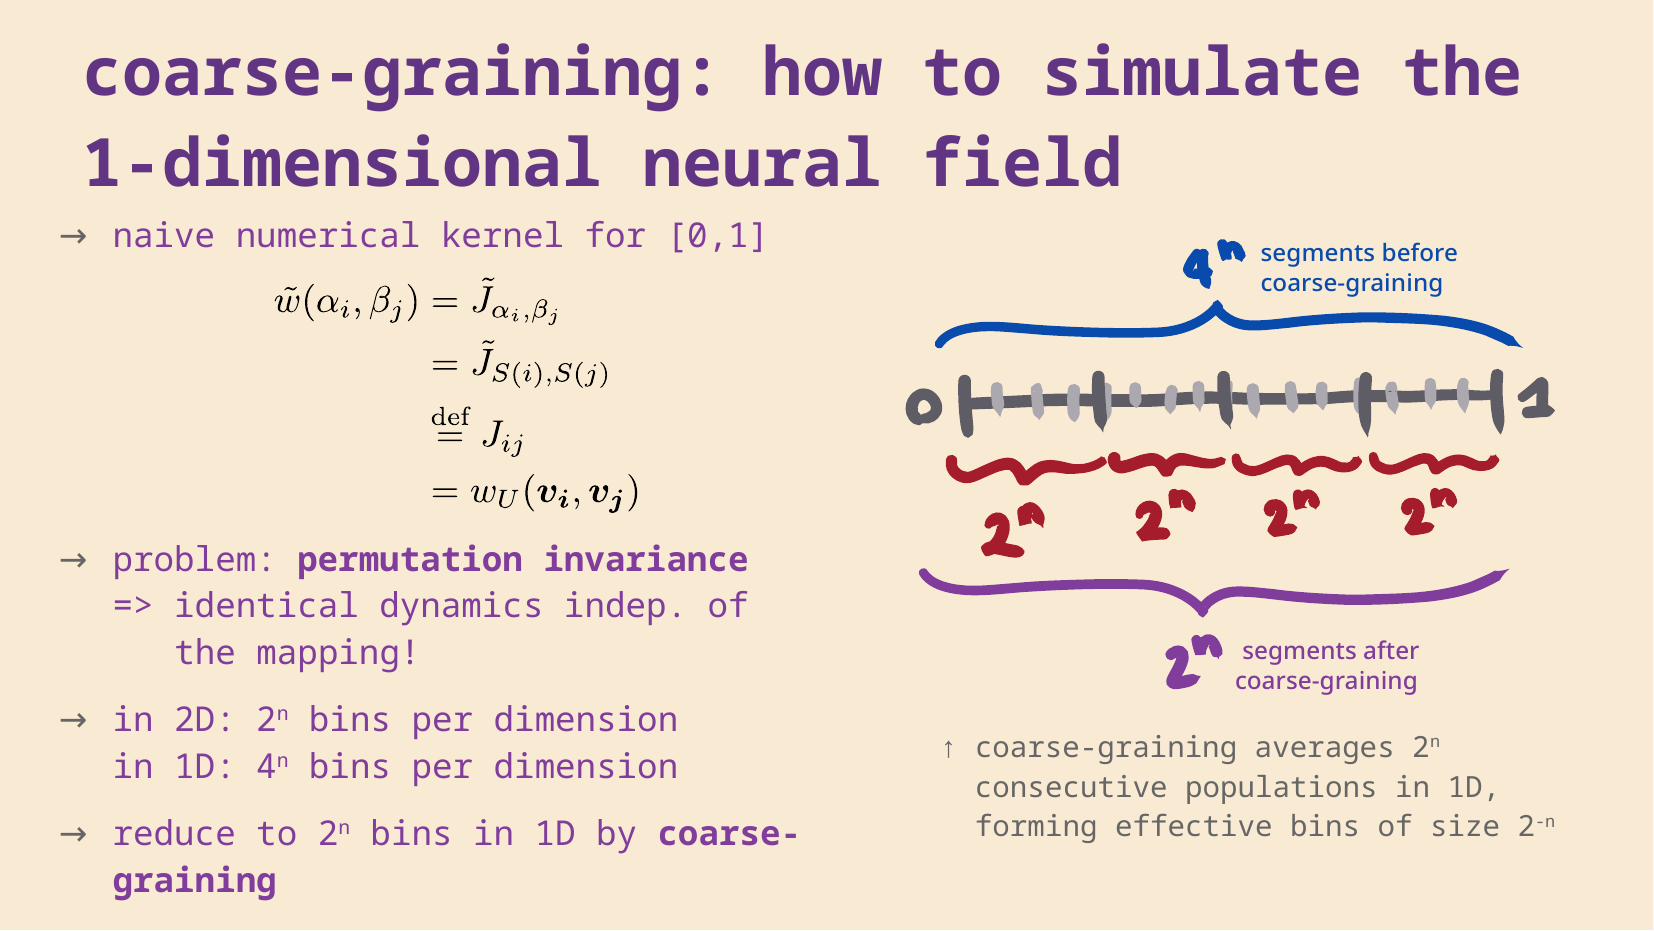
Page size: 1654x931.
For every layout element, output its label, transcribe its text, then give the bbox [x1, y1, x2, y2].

text_box [472, 349, 494, 376]
text_box ↑ coarse-graining averages 2n consecutive populations in 1D, forming effective bins of size 2-n [925, 718, 1594, 878]
text_box [537, 485, 557, 503]
text_box [555, 363, 572, 382]
text_box [499, 489, 519, 509]
text_box [492, 305, 509, 318]
text_box [574, 498, 580, 510]
text_box [482, 340, 495, 344]
text_box [461, 406, 471, 425]
text_box [548, 312, 557, 326]
text_box [471, 485, 496, 503]
text_box [355, 307, 360, 320]
text_box [608, 495, 621, 513]
text_box [532, 299, 548, 323]
text_box [575, 361, 583, 388]
picture [905, 238, 1556, 559]
text_box [523, 369, 532, 382]
text_box [513, 361, 521, 388]
text_box [482, 420, 504, 447]
text_box [492, 363, 510, 382]
text_box [482, 277, 495, 281]
text_box [558, 495, 569, 508]
text_box [600, 361, 608, 388]
text_box [274, 295, 300, 313]
text_box [511, 312, 519, 322]
text_box [524, 314, 529, 323]
text_box [628, 474, 638, 512]
text_box [369, 285, 391, 320]
text_box [511, 440, 522, 457]
text_box [448, 413, 460, 426]
picture [918, 568, 1510, 696]
text_box [317, 295, 339, 313]
text_box [305, 283, 314, 322]
text_box [525, 474, 535, 512]
text_box [472, 286, 494, 313]
list naive numerical kernel for [0,1] problem: permutation invariance => identical dynamics indep. of the mapping! in 2D: 2n bins per dimension in 1D: 4n bins per dimension reduce to 2n bins in 1D by coarse-graining [59, 211, 885, 913]
text_box [584, 369, 596, 387]
text_box [501, 440, 510, 453]
text_box [340, 305, 349, 318]
title coarse-graining: how to simulate the 1-dimensional neural field [82, 32, 1571, 197]
text_box [407, 283, 417, 322]
text_box [589, 485, 609, 503]
text_box [389, 305, 401, 323]
text_box [284, 286, 297, 291]
text_box [431, 406, 446, 426]
text_box [534, 361, 542, 388]
